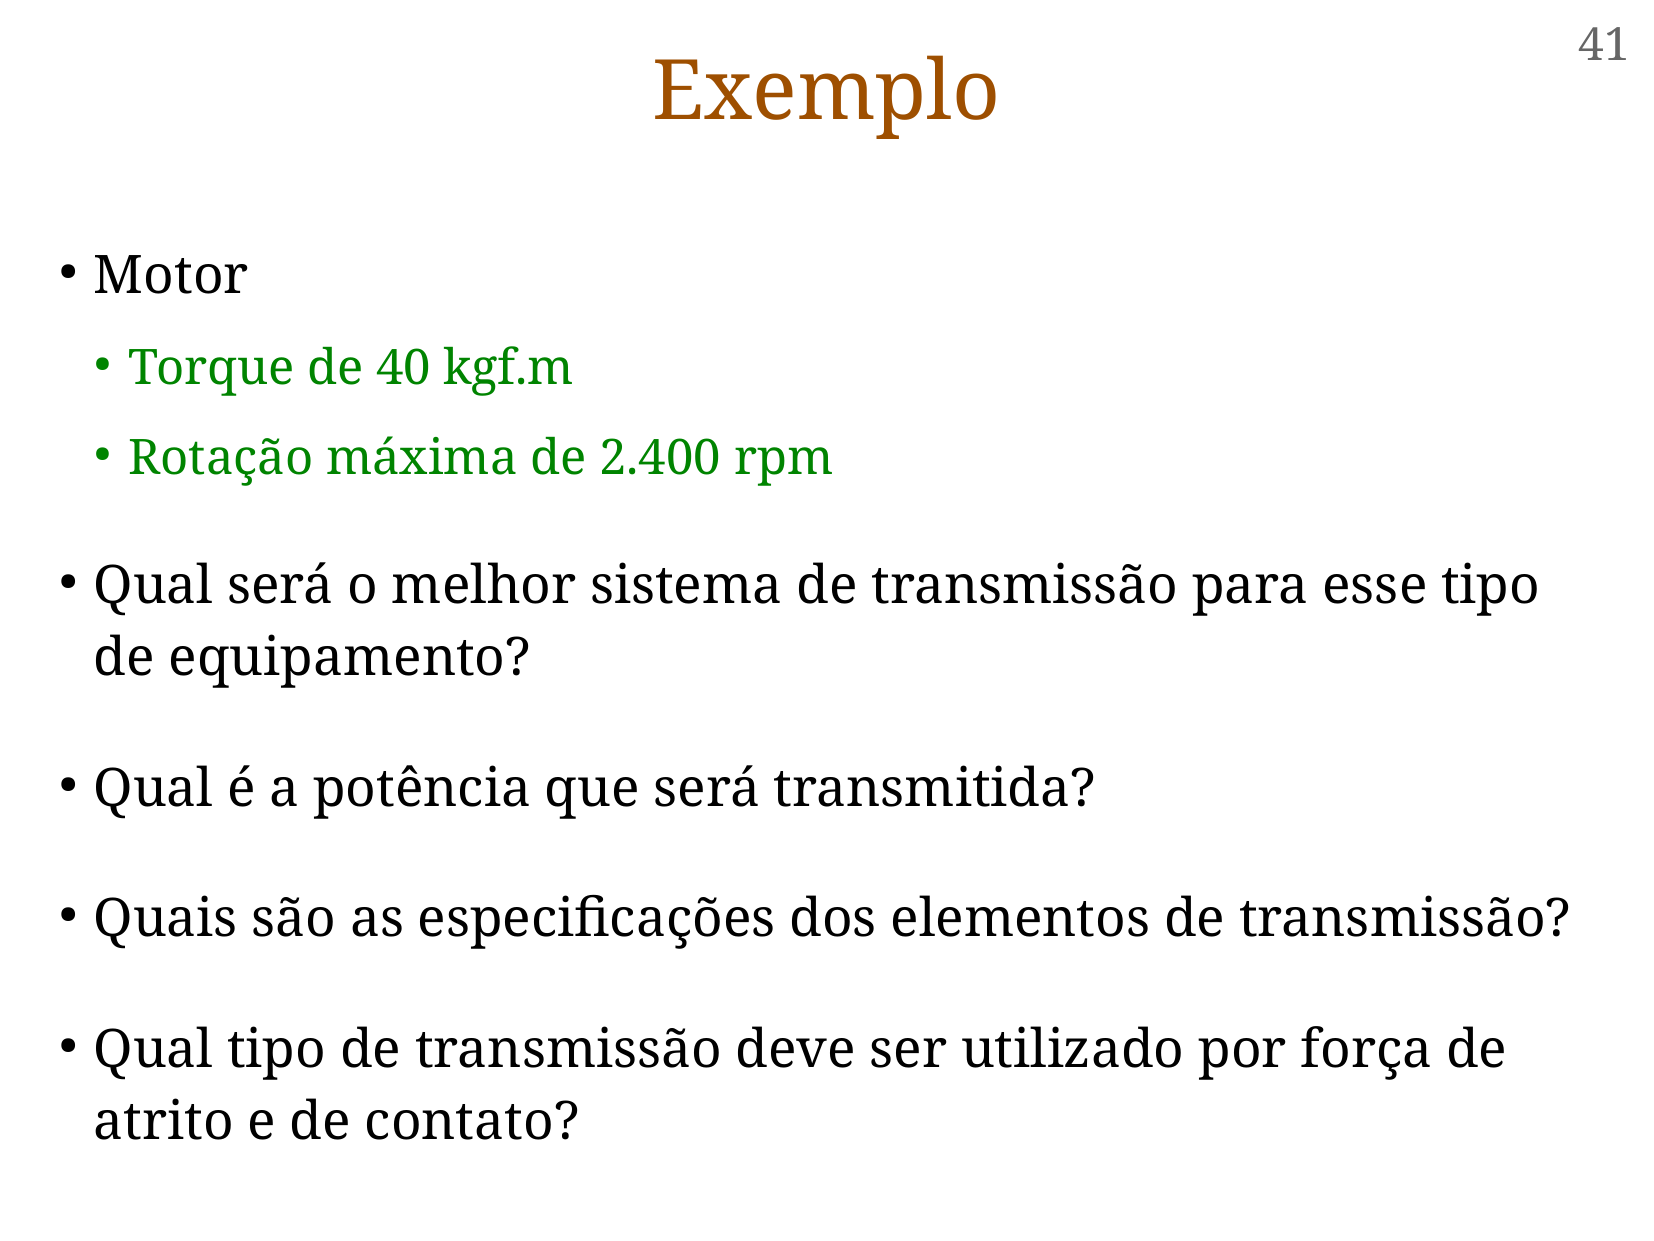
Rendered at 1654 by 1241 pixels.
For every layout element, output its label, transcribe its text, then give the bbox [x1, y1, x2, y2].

list Motor Torque de 40 kgf.m Rotação máxima de 2.400 rpm Qual será o melhor sistema de transmissão para esse tipo de equipamento? Qual é a potência que será transmitida? Quais são as especificações dos elementos de transmissão? Qual tipo de transmissão deve ser utilizado por força de atrito e de contato? [59, 236, 1595, 1211]
title Exemplo [59, 29, 1595, 148]
